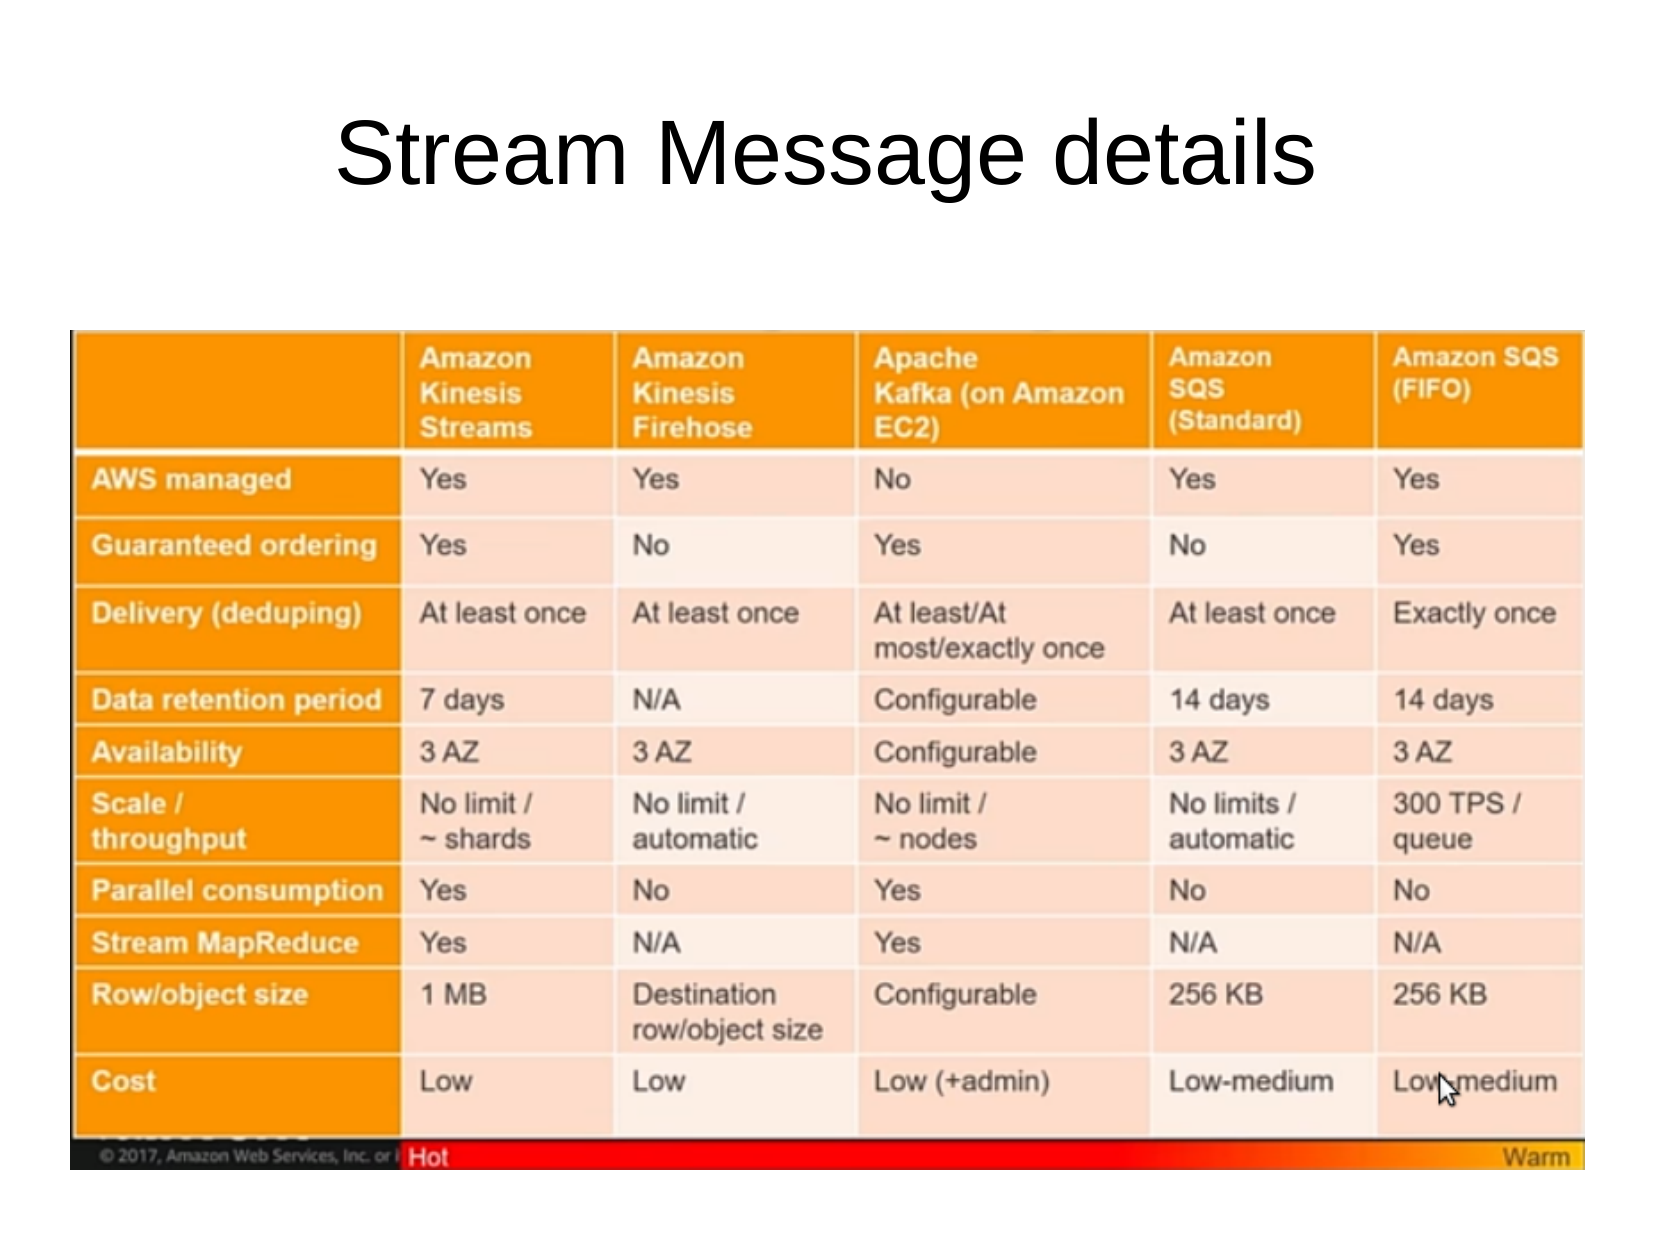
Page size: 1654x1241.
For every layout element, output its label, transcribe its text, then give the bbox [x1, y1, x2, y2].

title Stream Message details [82, 49, 1571, 257]
picture [70, 330, 1585, 1170]
